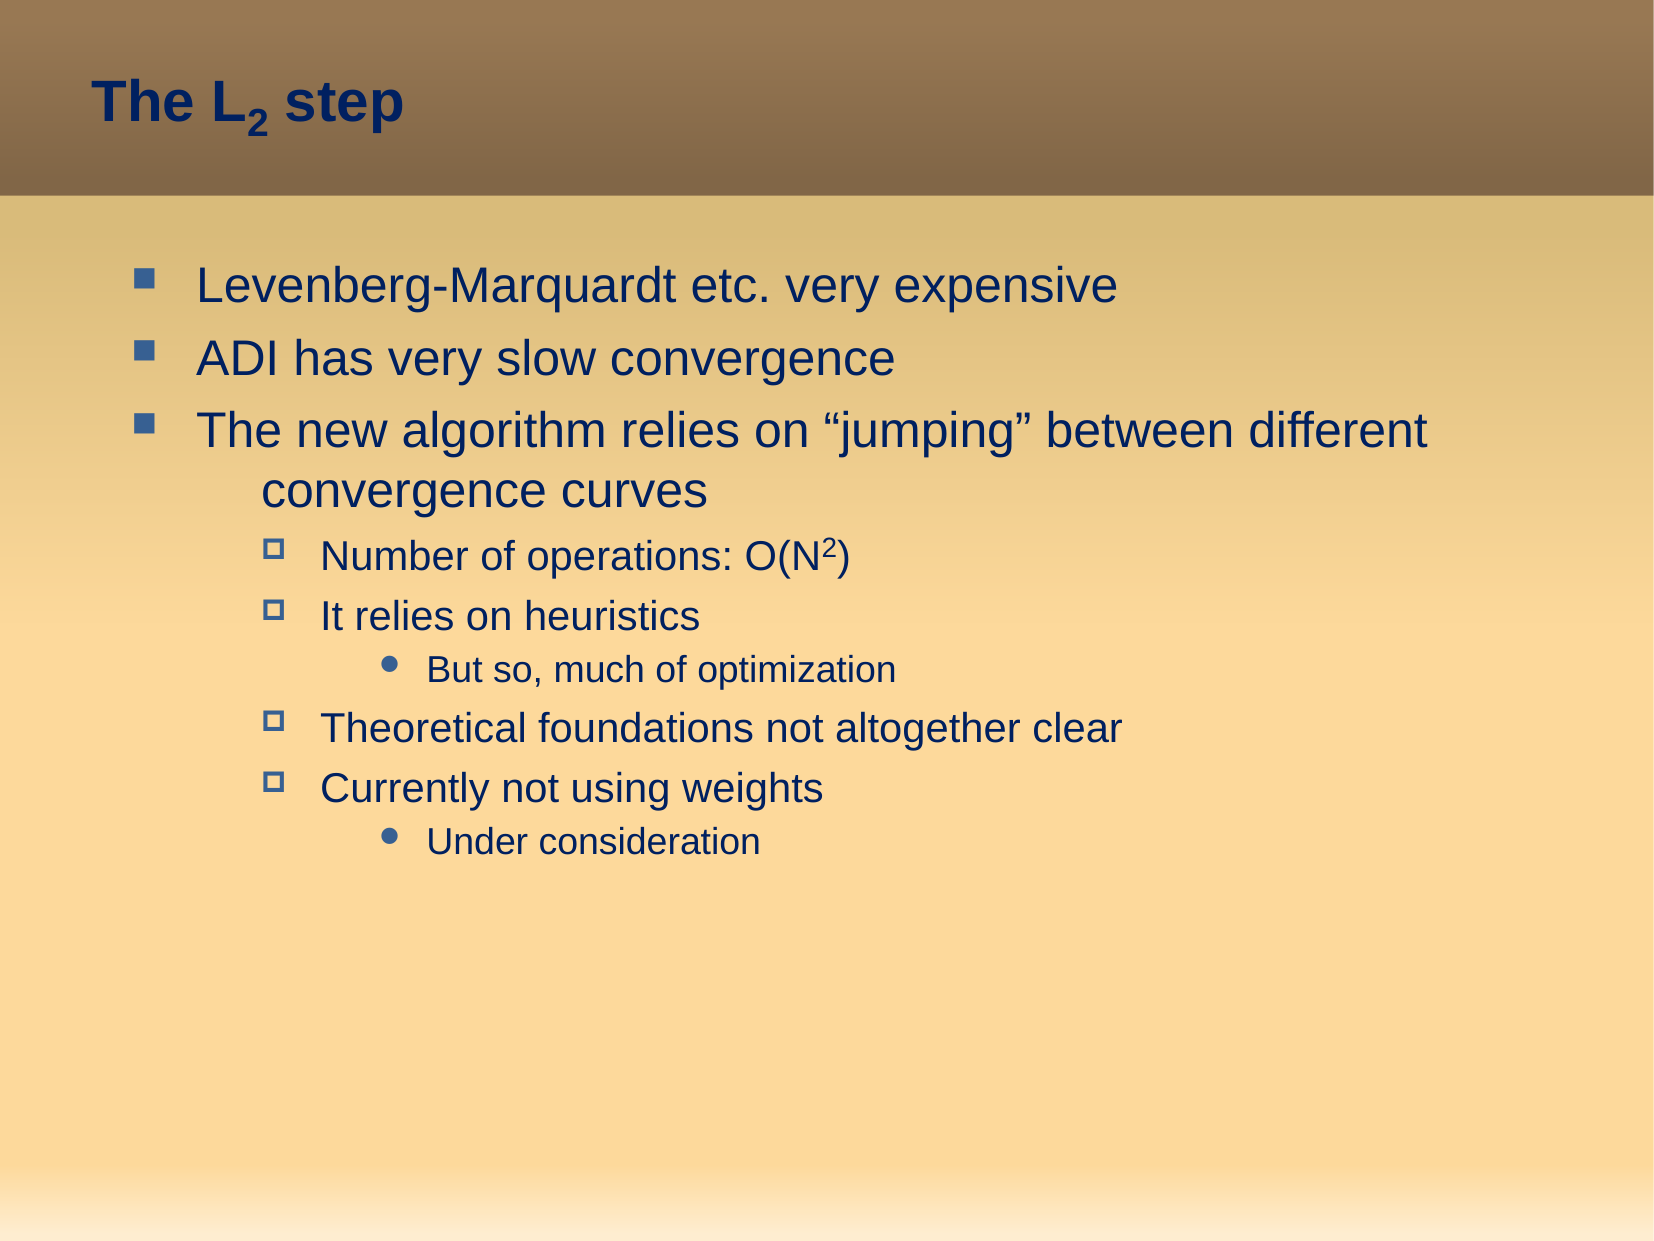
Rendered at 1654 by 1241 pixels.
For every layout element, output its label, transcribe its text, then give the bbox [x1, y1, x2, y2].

list Levenberg-Marquardt etc. very expensive ADI has very slow convergence The new algorithm relies on “jumping” between different convergence curves Number of operations: O(N2) It relies on heuristics But so, much of optimization Theoretical foundations not altogether clear Currently not using weights Under consideration [116, 245, 1576, 934]
picture [0, 0, 1654, 1241]
title The L2 step [76, 0, 1565, 208]
